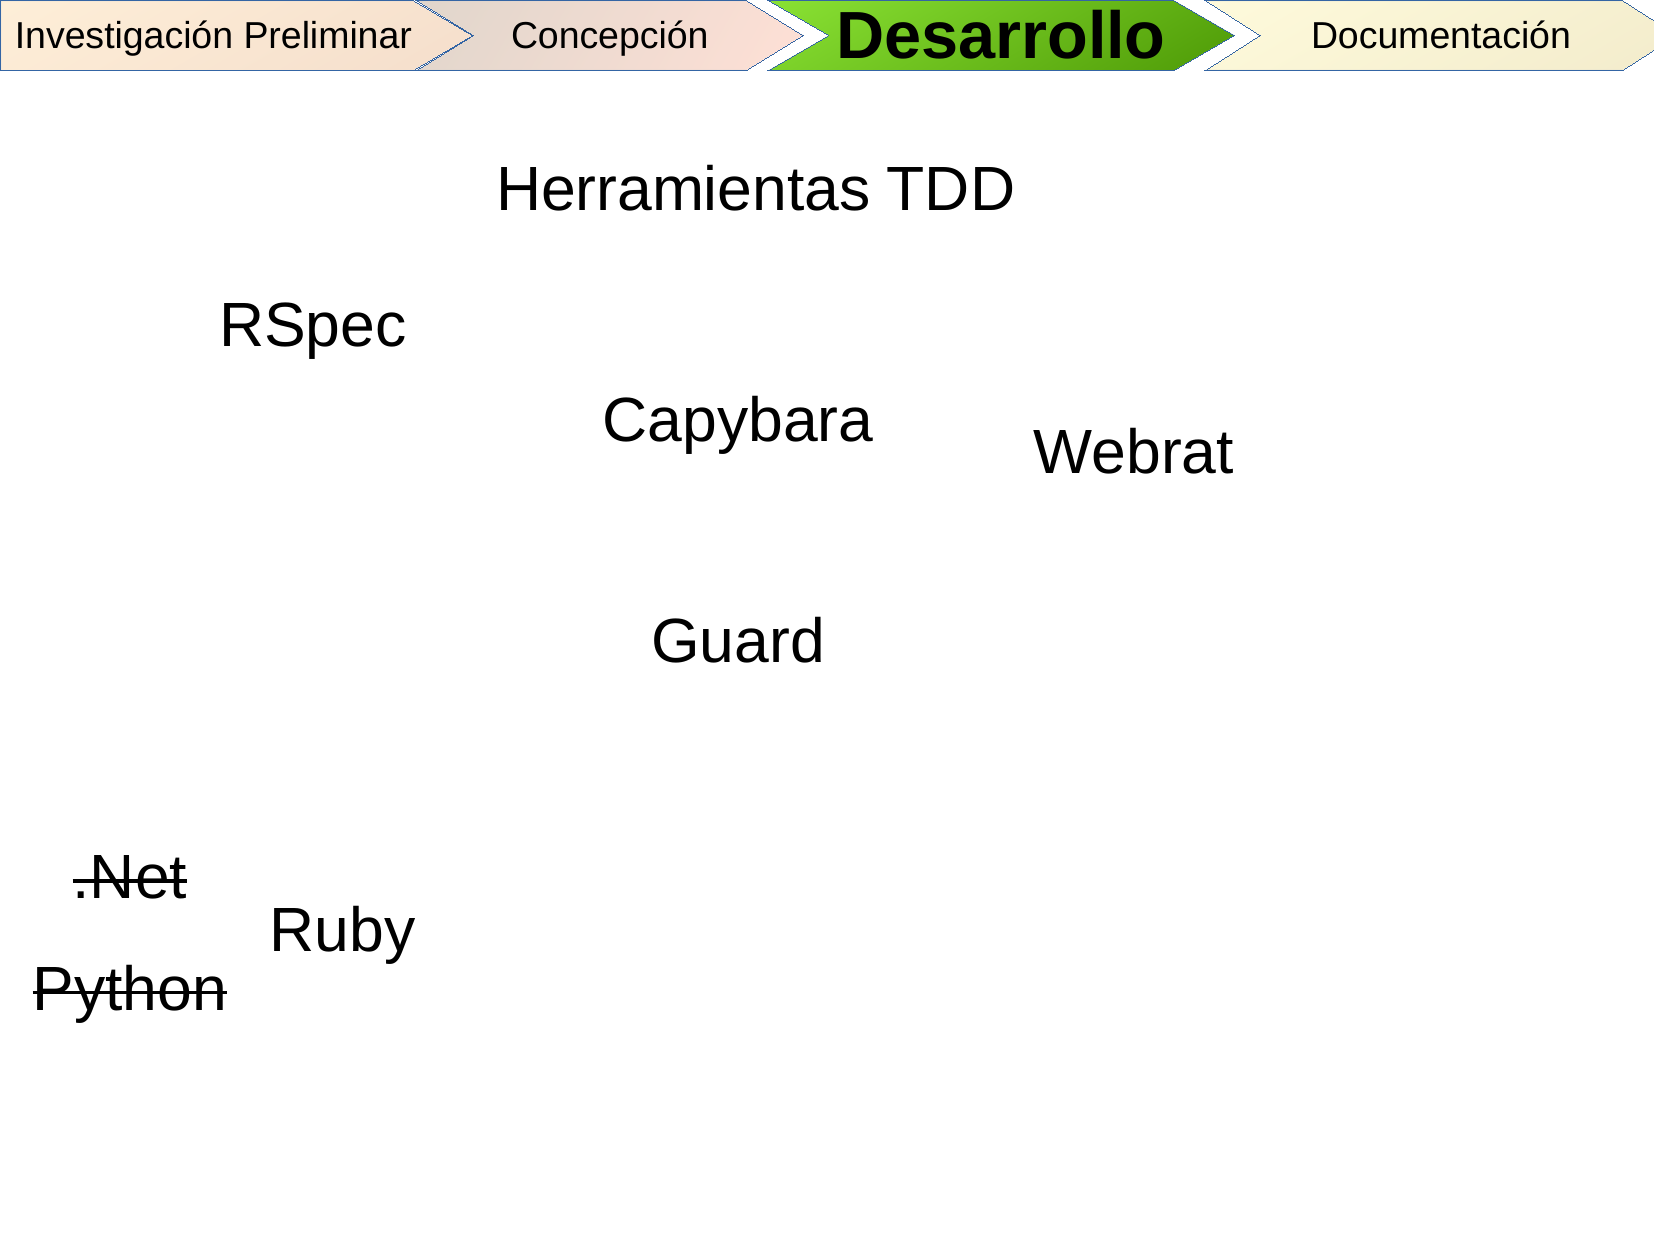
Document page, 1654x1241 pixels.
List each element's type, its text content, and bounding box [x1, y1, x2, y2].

title Herramientas TDD [460, 129, 1052, 249]
title Ruby [236, 879, 449, 981]
text_box Concepción [415, 0, 804, 71]
text_box Investigación Preliminar [0, 0, 473, 71]
title .Net [23, 826, 237, 928]
text_box Documentación [1204, 0, 1654, 71]
title Guard [448, 584, 1028, 697]
title Python [23, 938, 237, 1040]
title Webrat [1027, 407, 1241, 497]
title Capybara [566, 366, 910, 473]
text_box Desarrollo [767, 0, 1235, 71]
title RSpec [141, 271, 485, 378]
